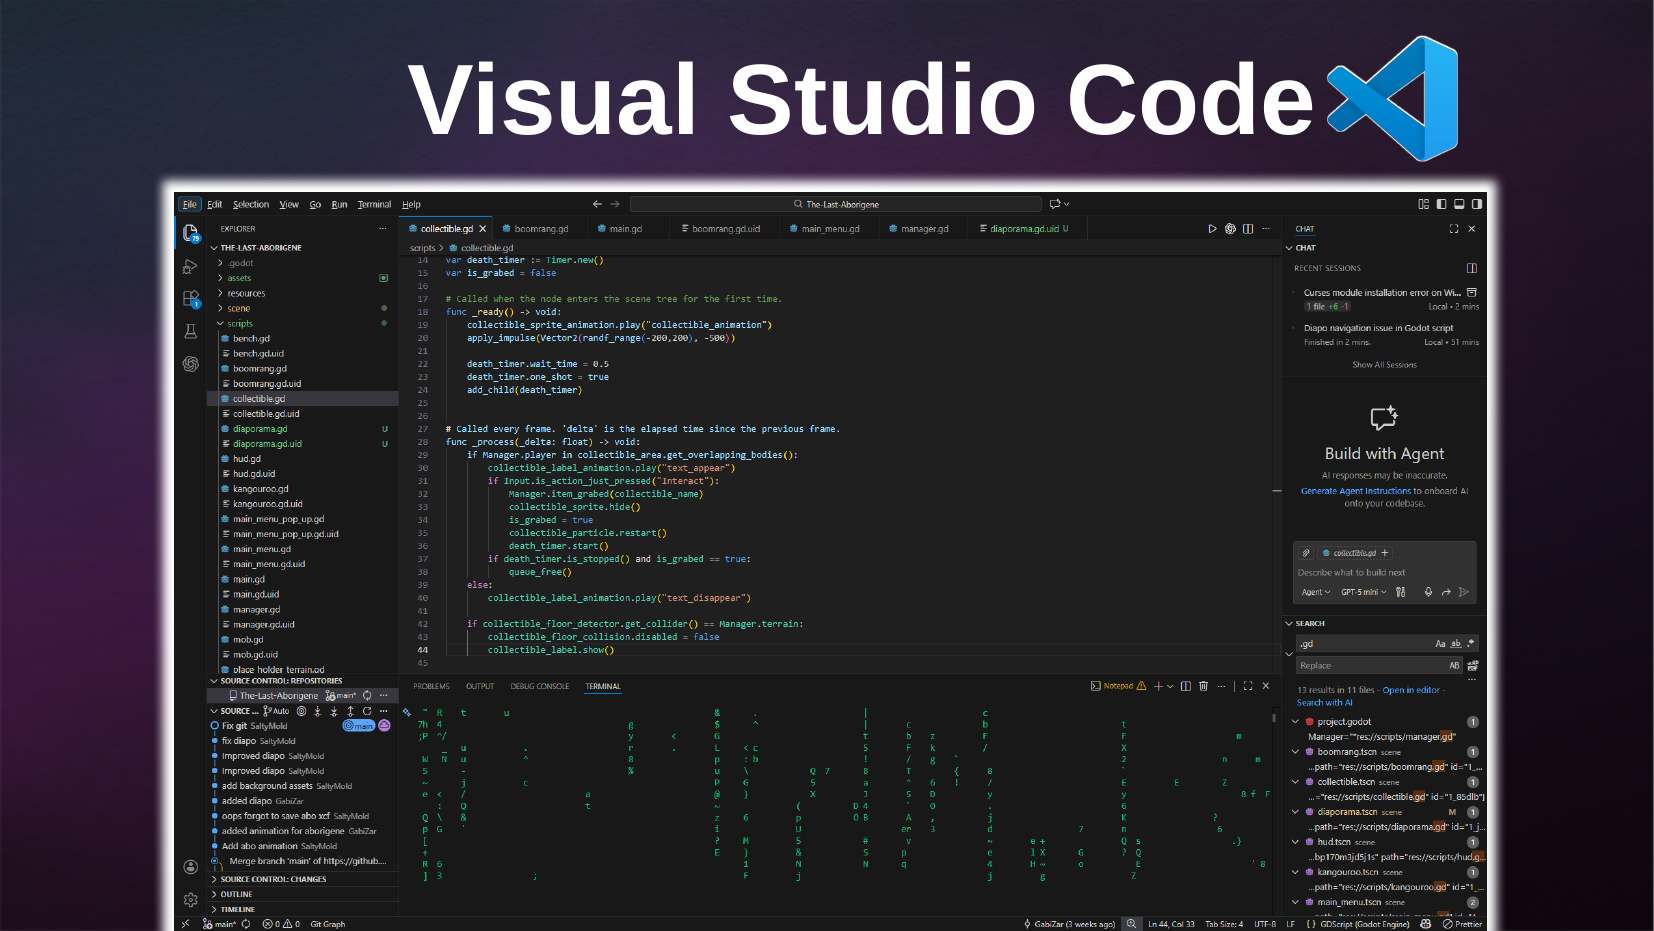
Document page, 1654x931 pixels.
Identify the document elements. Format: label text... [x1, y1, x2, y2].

picture [0, 0, 1654, 931]
picture [1328, 37, 1457, 161]
title Visual Studio Code [82, 21, 1571, 178]
picture [174, 192, 1487, 931]
